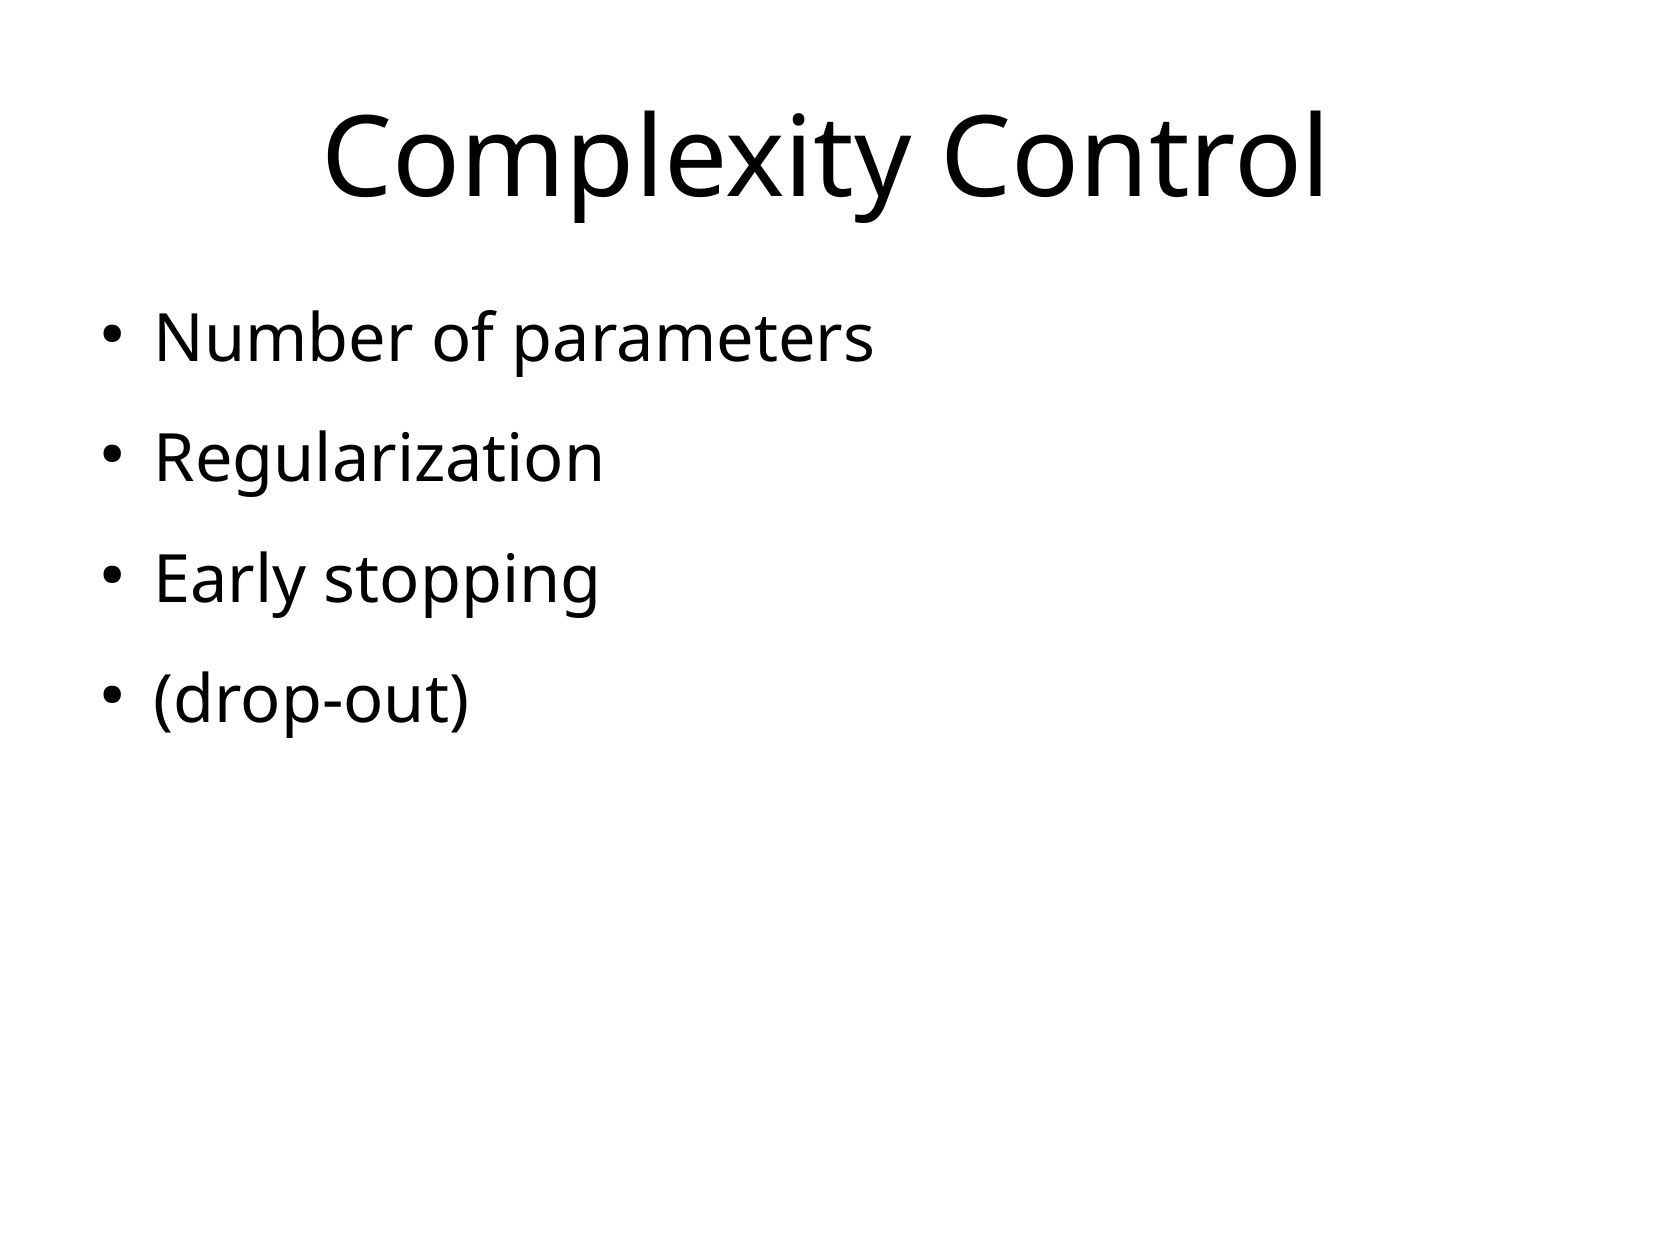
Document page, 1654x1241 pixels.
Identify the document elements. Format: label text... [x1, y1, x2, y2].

list Number of parameters Regularization Early stopping (drop-out) [82, 290, 1571, 1010]
title Complexity Control [82, 49, 1571, 257]
